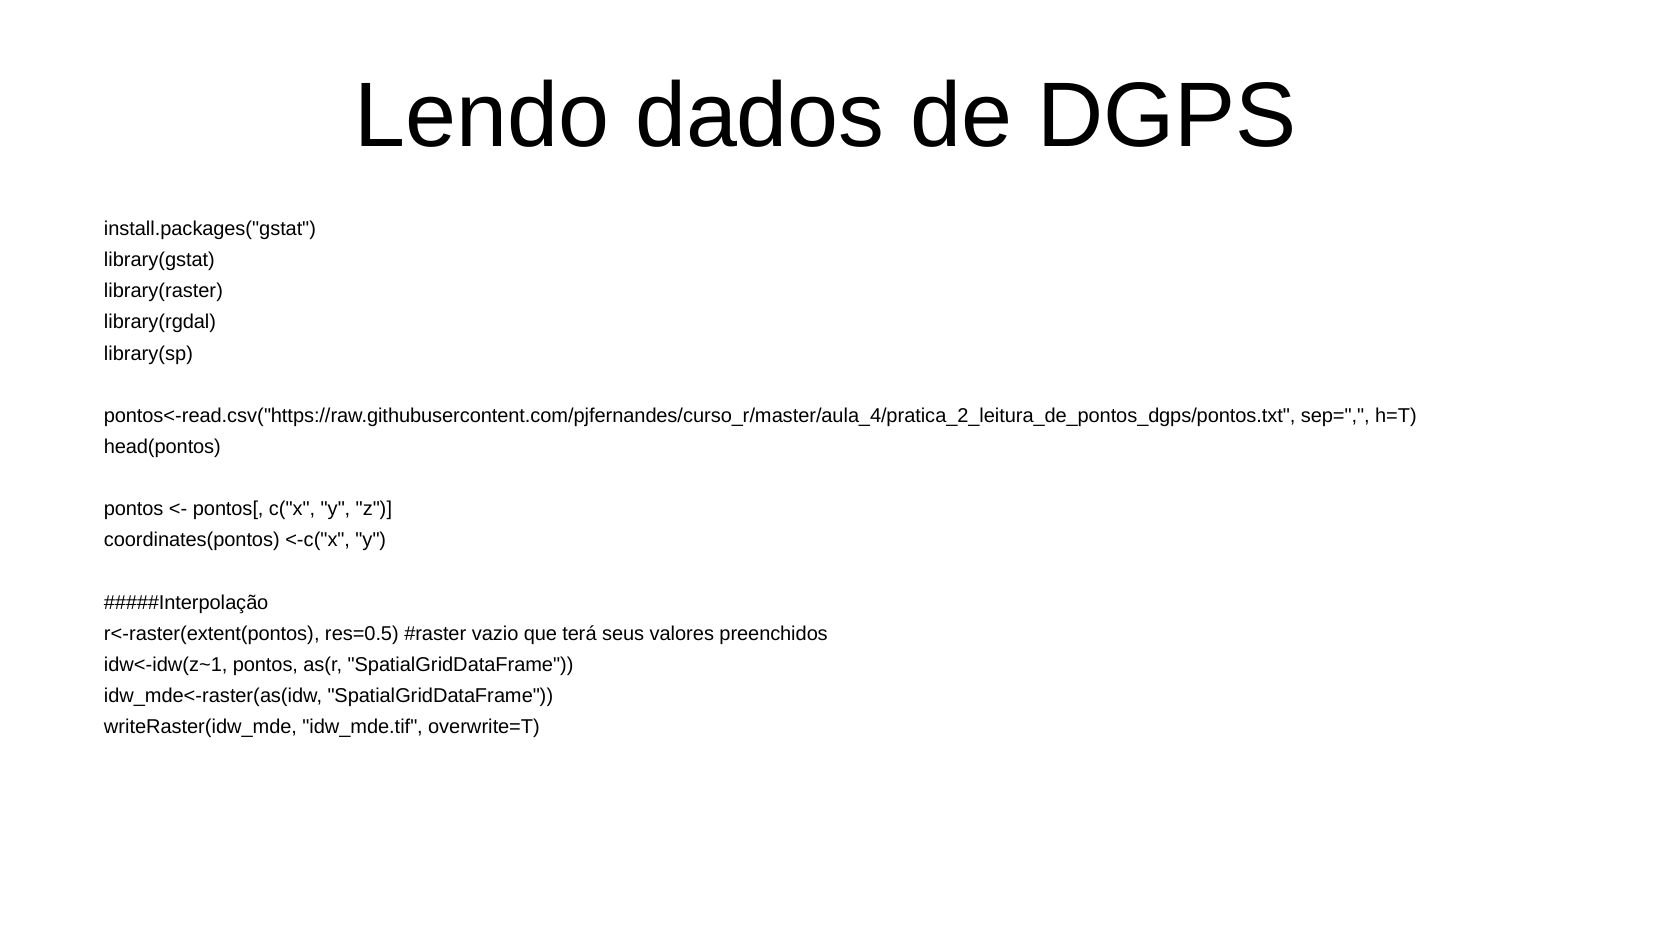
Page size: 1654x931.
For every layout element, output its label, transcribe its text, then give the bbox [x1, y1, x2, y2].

title Lendo dados de DGPS [82, 37, 1571, 193]
list install.packages("gstat") library(gstat) library(raster) library(rgdal) library(sp) pontos<-read.csv("https://raw.githubusercontent.com/pjfernandes/curso_r/master/aula_4/pratica_2_leitura_de_pontos_dgps/pontos.txt", sep=",", h=T) head(pontos) pontos <- pontos[, c("x", "y", "z")] coordinates(pontos) <-c("x", "y") #####Interpolação r<-raster(extent(pontos), res=0.5) #raster vazio que terá seus valores preenchidos idw<-idw(z~1, pontos, as(r, "SpatialGridDataFrame")) idw_mde<-raster(as(idw, "SpatialGridDataFrame")) writeRaster(idw_mde, "idw_mde.tif", overwrite=T) [82, 217, 1571, 758]
